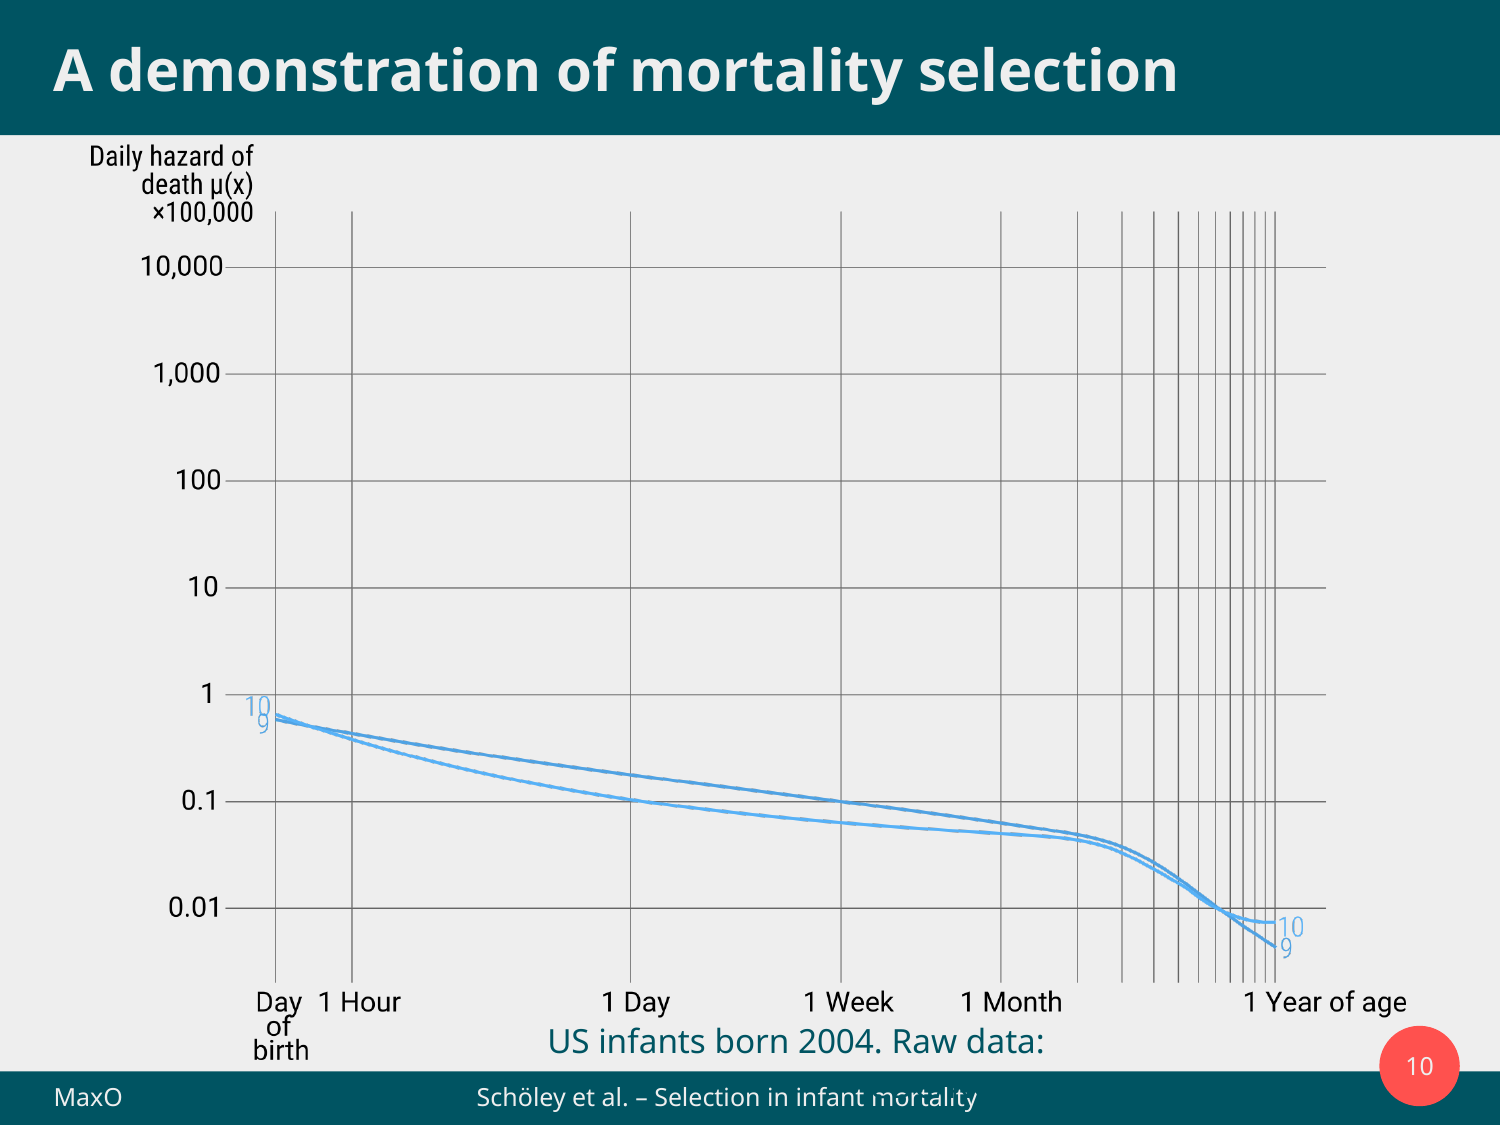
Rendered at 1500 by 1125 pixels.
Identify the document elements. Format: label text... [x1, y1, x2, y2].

picture [91, 144, 1406, 1060]
title A demonstration of mortality selection [53, 0, 1447, 141]
text_box US infants born 2004. Raw data: CDC/NCHS. [439, 1010, 1061, 1114]
